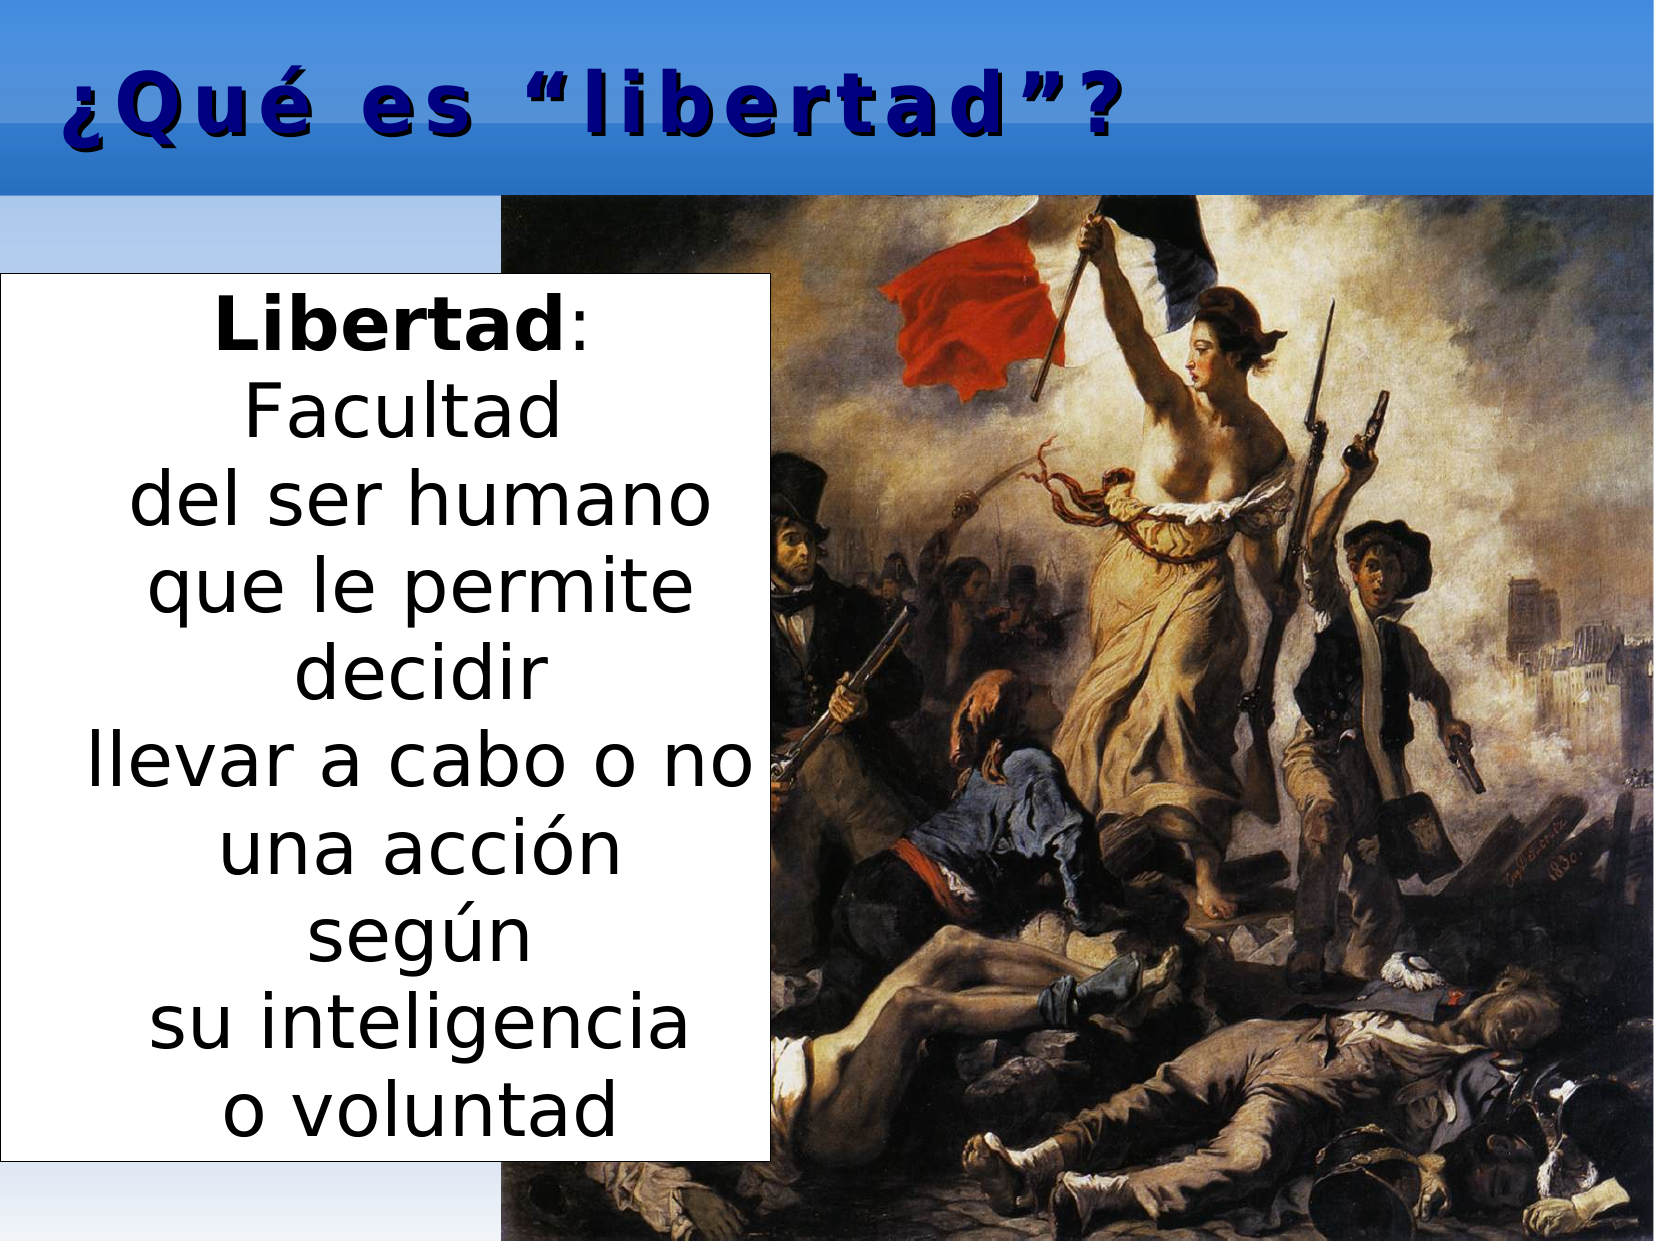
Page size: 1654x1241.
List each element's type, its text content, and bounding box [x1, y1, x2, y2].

title ¿Qué es “libertad”? [59, 29, 1654, 178]
picture [0, 0, 1654, 1241]
text_box Libertad: Facultad del ser humano que le permite decidir llevar a cabo o no una acción según su inteligencia o voluntad [0, 273, 771, 1162]
